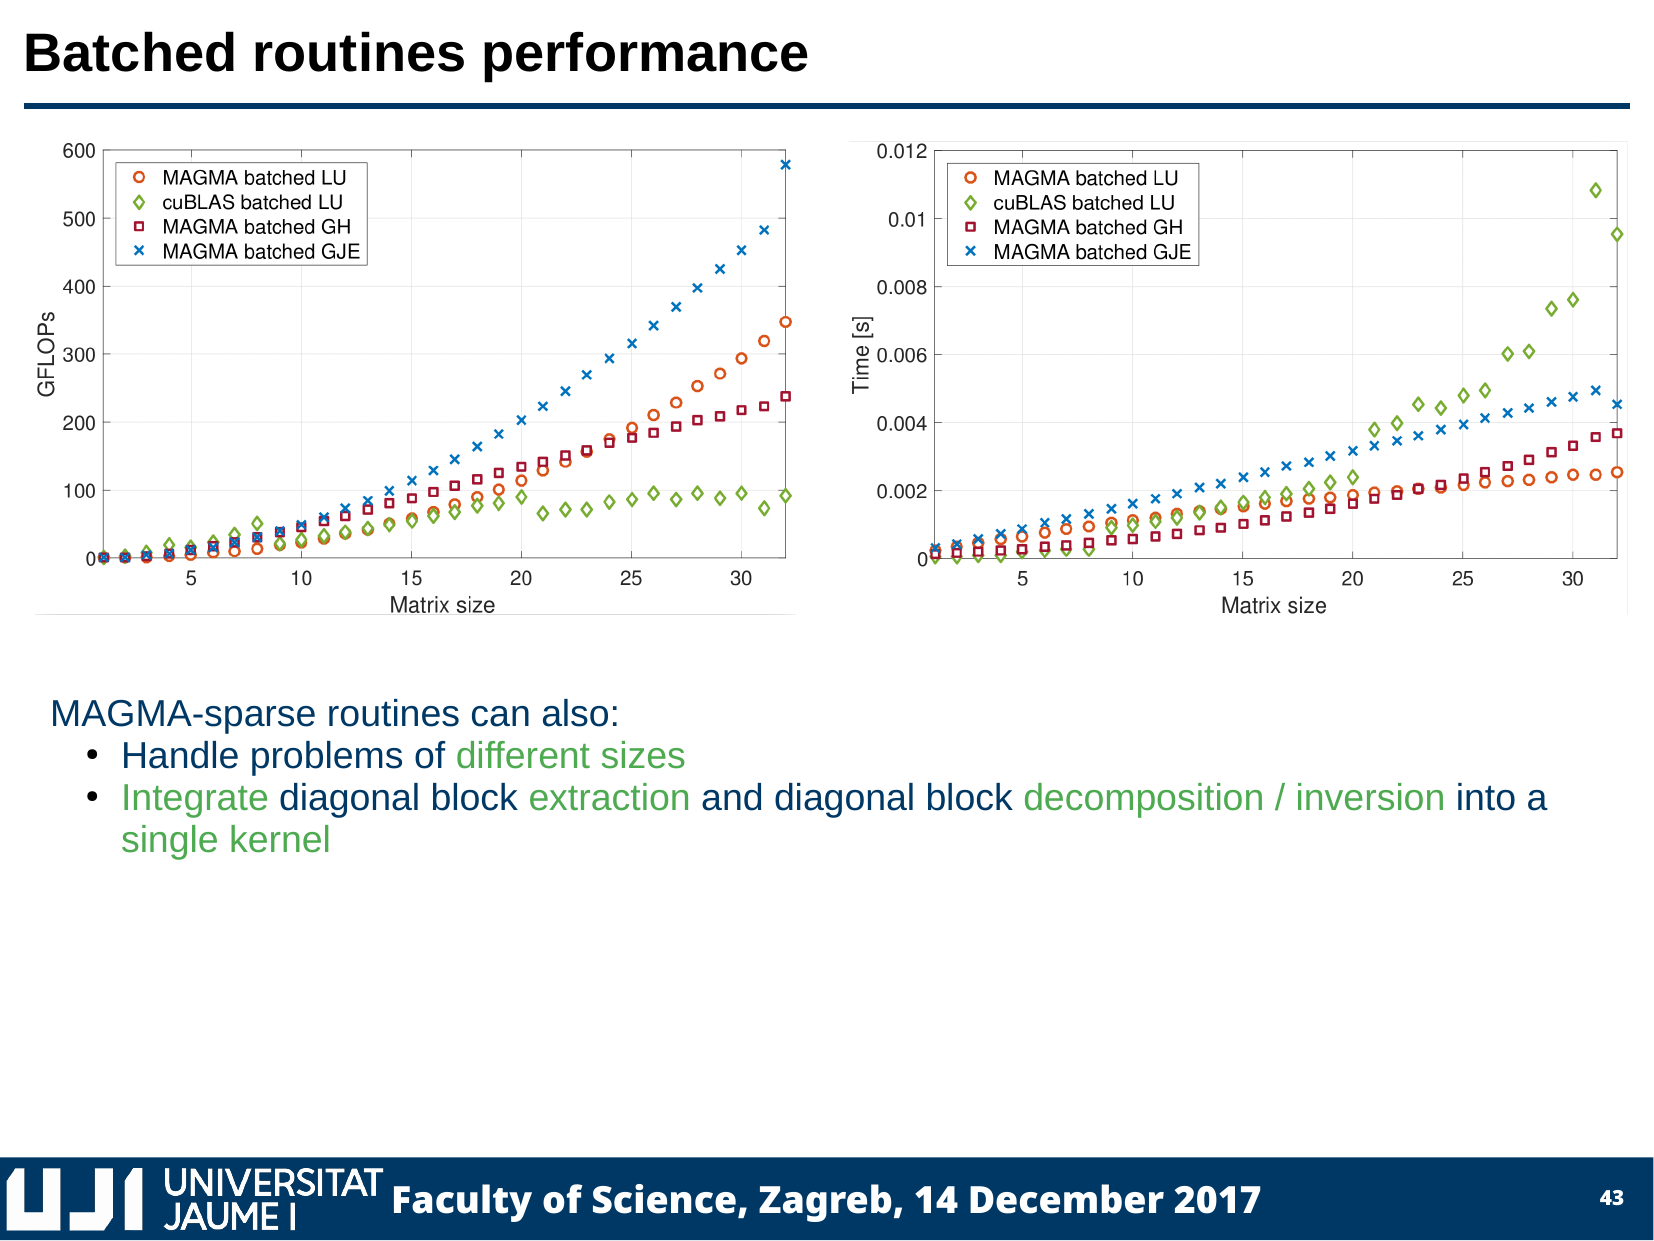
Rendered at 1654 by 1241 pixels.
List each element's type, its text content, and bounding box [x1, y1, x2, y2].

title Batched routines performance [23, 0, 1630, 107]
picture [35, 141, 796, 615]
picture [0, 1158, 390, 1241]
picture [849, 141, 1628, 615]
text_box MAGMA-sparse routines can also: Handle problems of different sizes Integrate diagonal block extraction and diagonal block decomposition / inversion into a single kernel [35, 685, 1619, 969]
